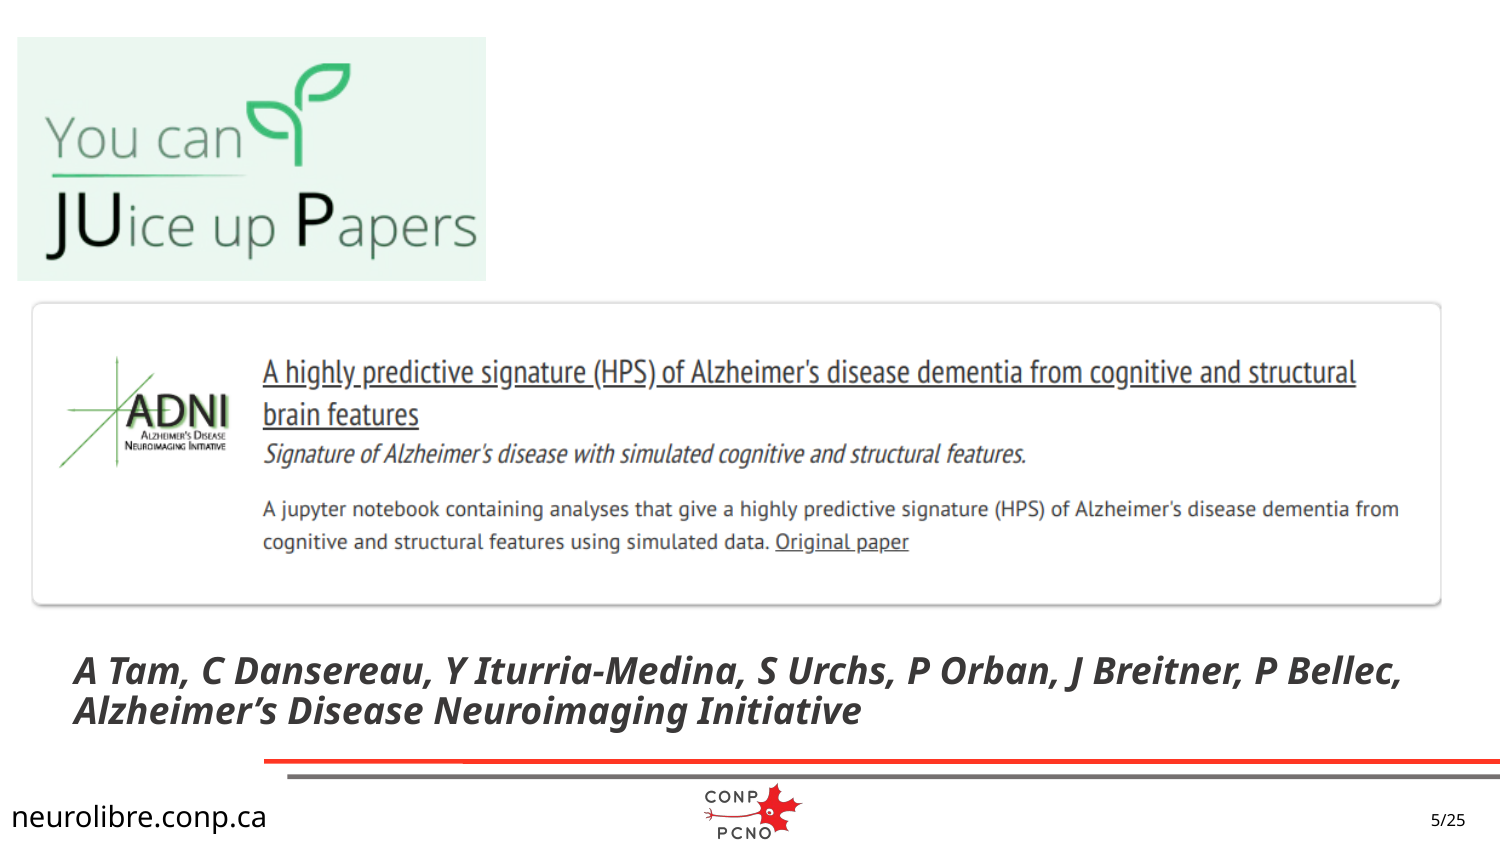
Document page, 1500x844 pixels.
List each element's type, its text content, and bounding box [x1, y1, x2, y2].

picture [17, 293, 1461, 617]
text_box neurolibre.conp.ca [0, 783, 681, 834]
picture [697, 781, 805, 840]
slide_number <number>/25 [1139, 798, 1477, 844]
picture [17, 37, 486, 281]
title A Tam, C Dansereau, Y Iturria-Medina, S Urchs, P Orban, J Breitner, P Bellec, Alzheimer’s Disease Neuroimaging Initiative [63, 654, 1461, 739]
